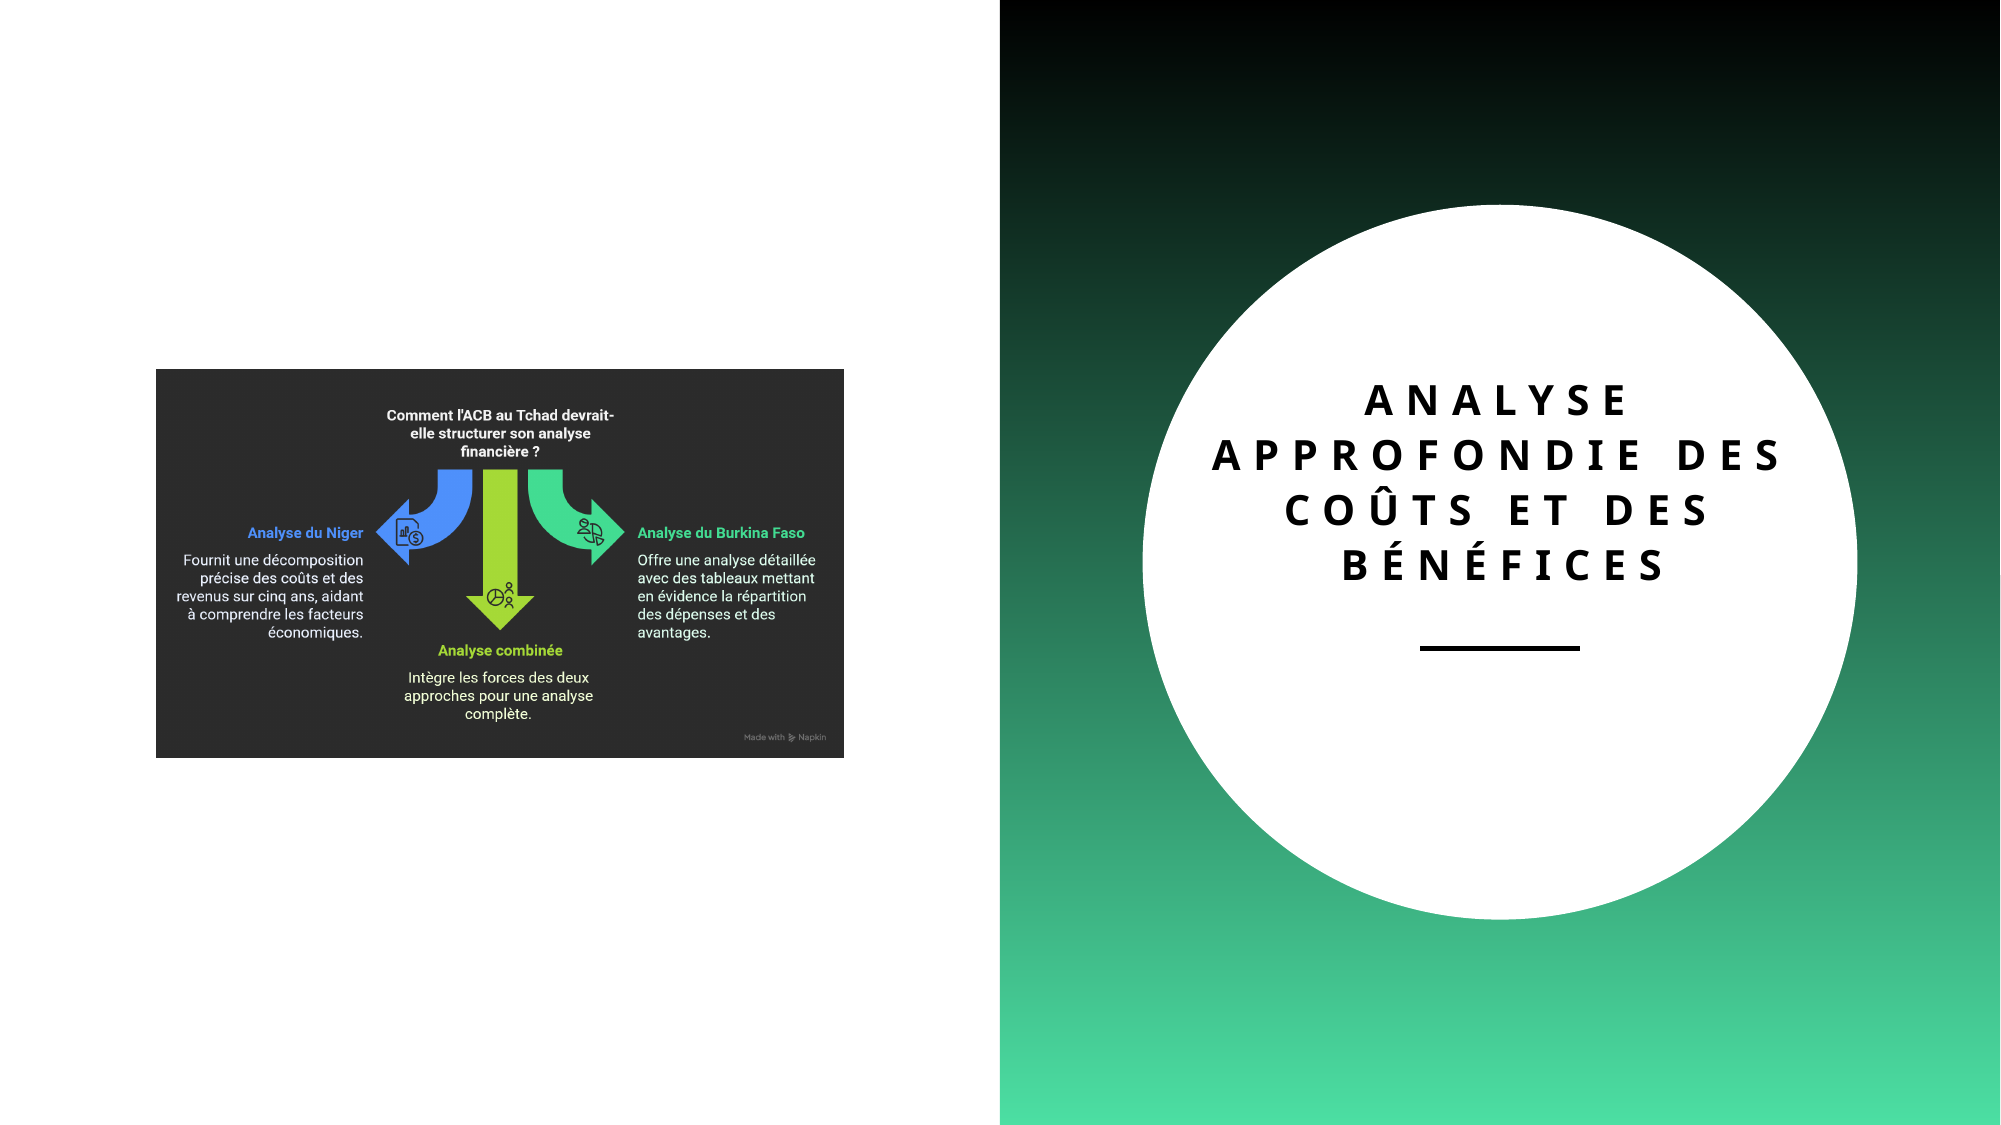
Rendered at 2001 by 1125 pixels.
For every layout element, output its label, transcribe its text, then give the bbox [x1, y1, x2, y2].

text_box [0, 0, 2000, 1125]
title Analyse approfondie des coûts et des bénéfices [1178, 354, 1825, 597]
picture [156, 369, 844, 758]
